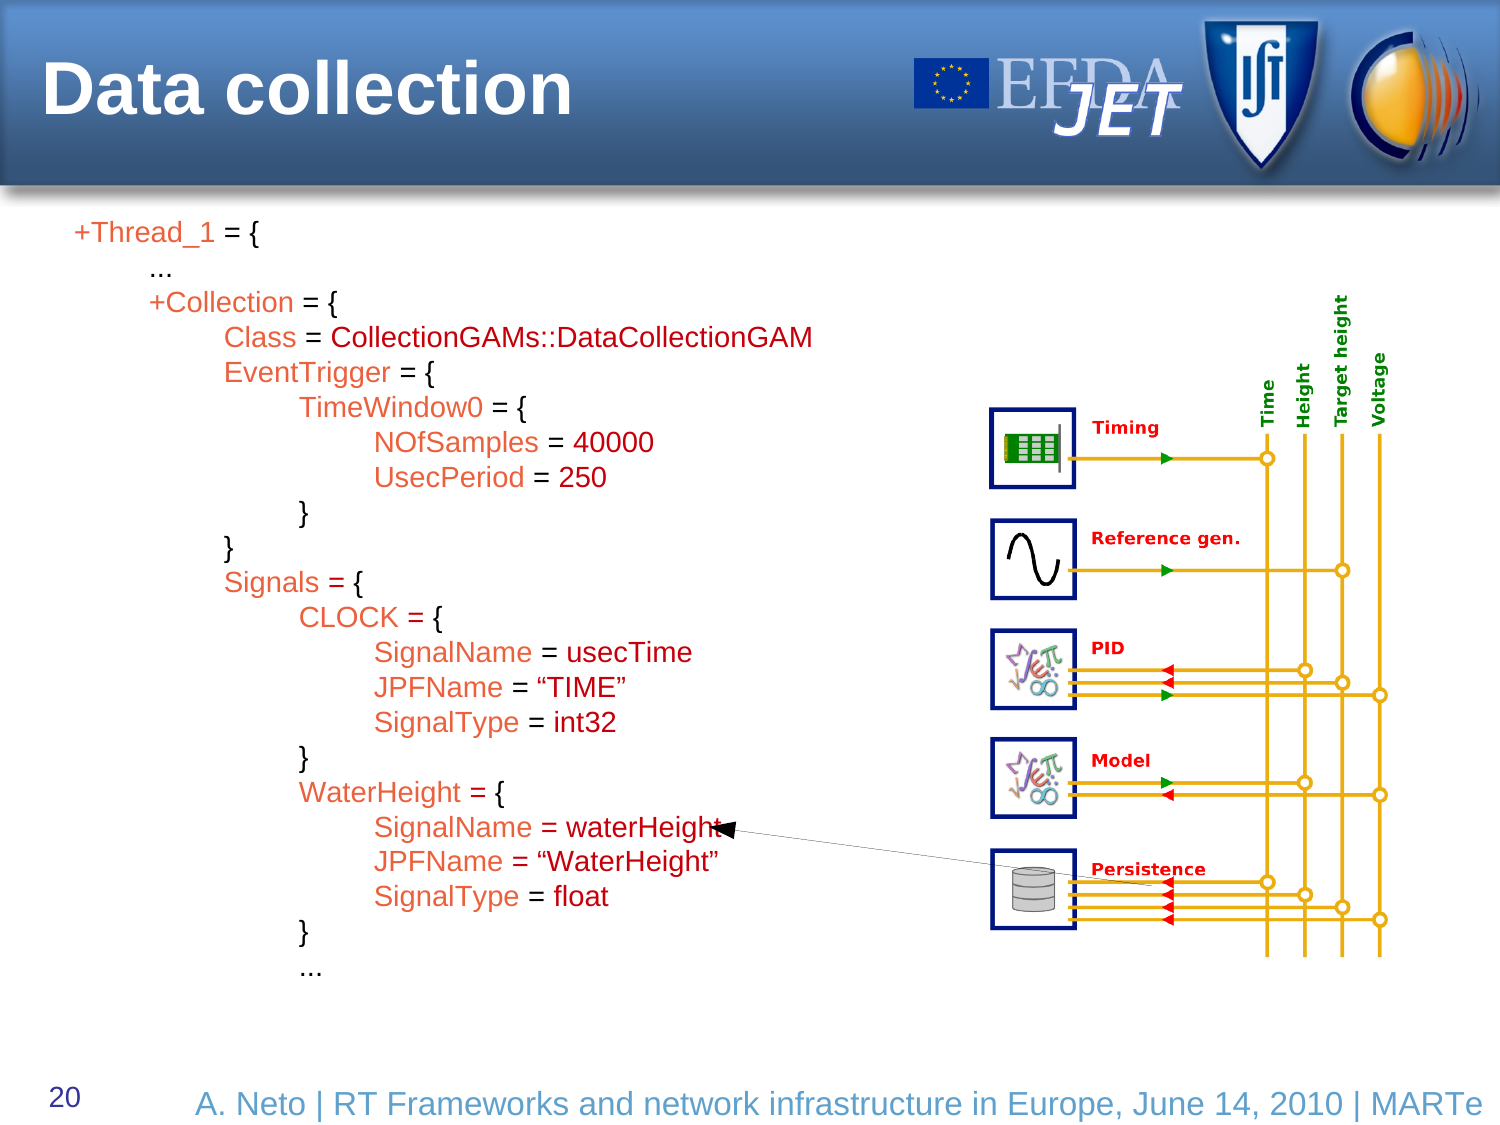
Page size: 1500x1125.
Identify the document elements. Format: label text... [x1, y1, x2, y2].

picture [989, 295, 1388, 959]
picture [0, 0, 1500, 207]
title Data collection [41, 0, 1128, 180]
text_box +Thread_1 = { ... +Collection = { Class = CollectionGAMs::DataCollectionGAM EventTrigger = { TimeWindow0 = { NOfSamples = 40000 UsecPeriod = 250 } } Signals = { CLOCK = { SignalName = usecTime JPFName = “TIME” SignalType = int32 } WaterHeight = { SignalName = waterHeight JPFName = “WaterHeight” SignalType = float } ... [59, 206, 1418, 1060]
